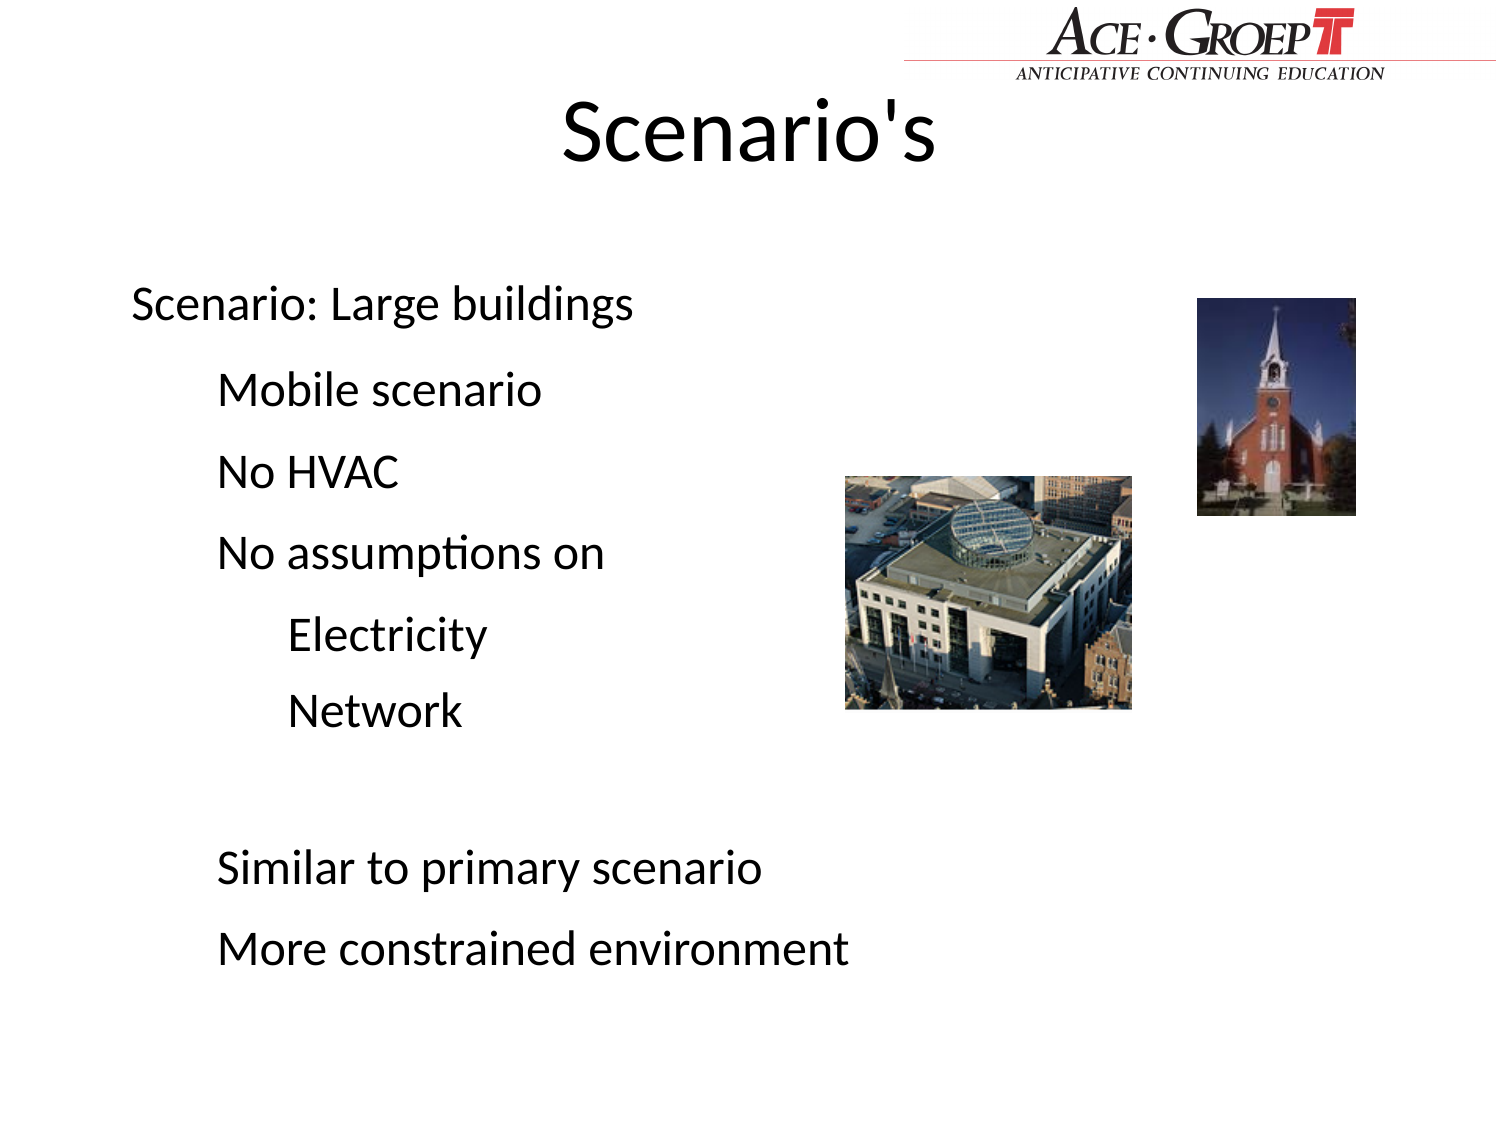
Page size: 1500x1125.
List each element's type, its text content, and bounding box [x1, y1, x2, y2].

picture [904, 7, 1496, 80]
title Scenario's [75, 45, 1425, 233]
picture [1197, 298, 1356, 516]
picture [845, 476, 1132, 713]
list Scenario: Large buildings Mobile scenario No HVAC No assumptions on Electricity Network Similar to primary scenario More constrained environment [60, 262, 1411, 1006]
